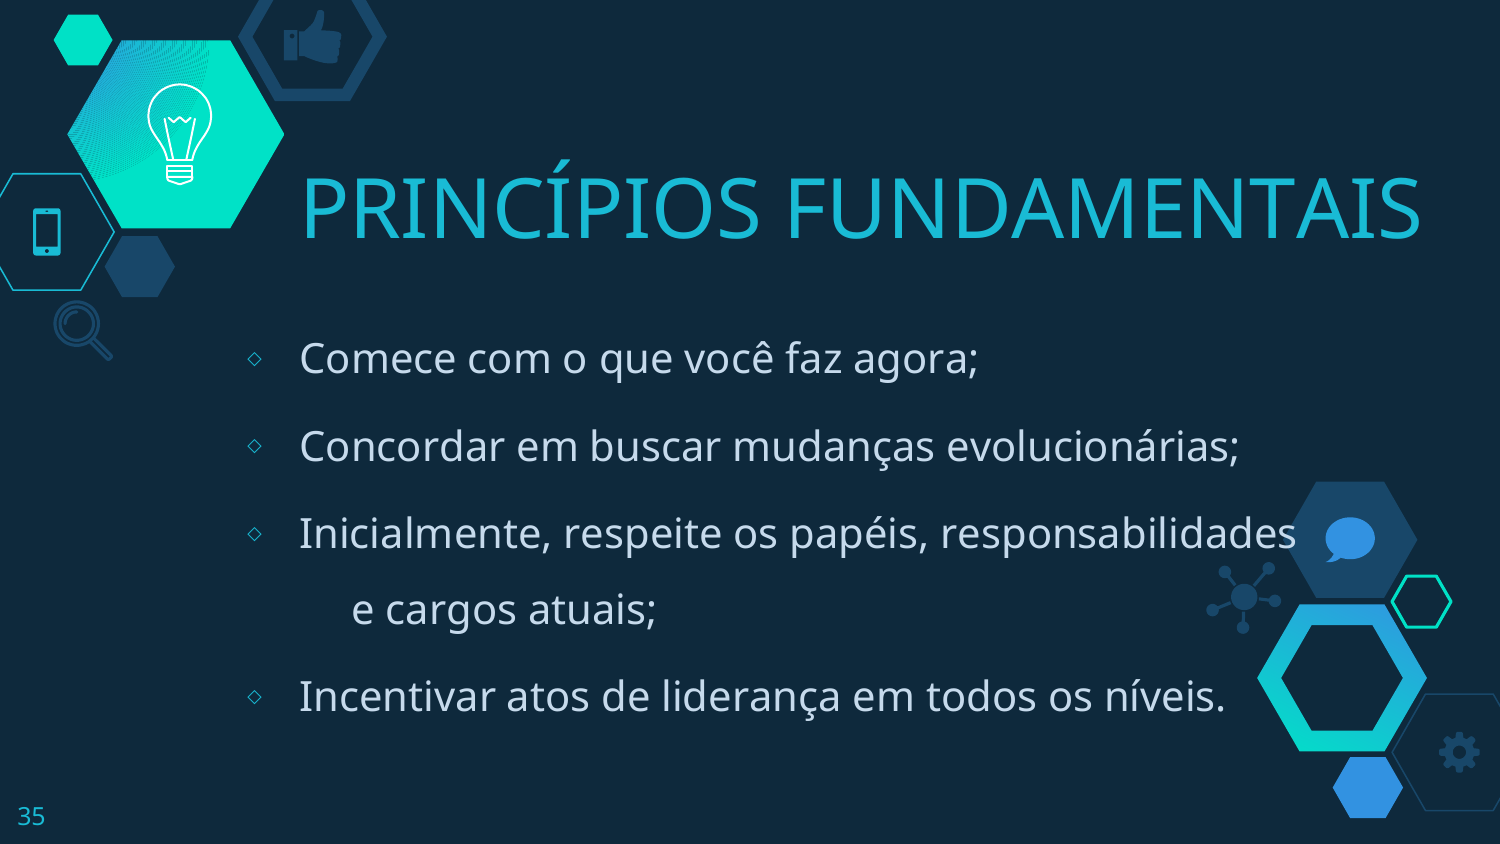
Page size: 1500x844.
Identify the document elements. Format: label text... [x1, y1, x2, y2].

title Princípios fundamentais [284, 140, 1500, 263]
text_box 35 [2, 785, 93, 844]
list Comece com o que você faz agora; Concordar em buscar mudanças evolucionárias; Inicialmente, respeite os papéis, responsabilidades e cargos atuais; Incentivar atos de liderança em todos os níveis. [186, 291, 1314, 750]
